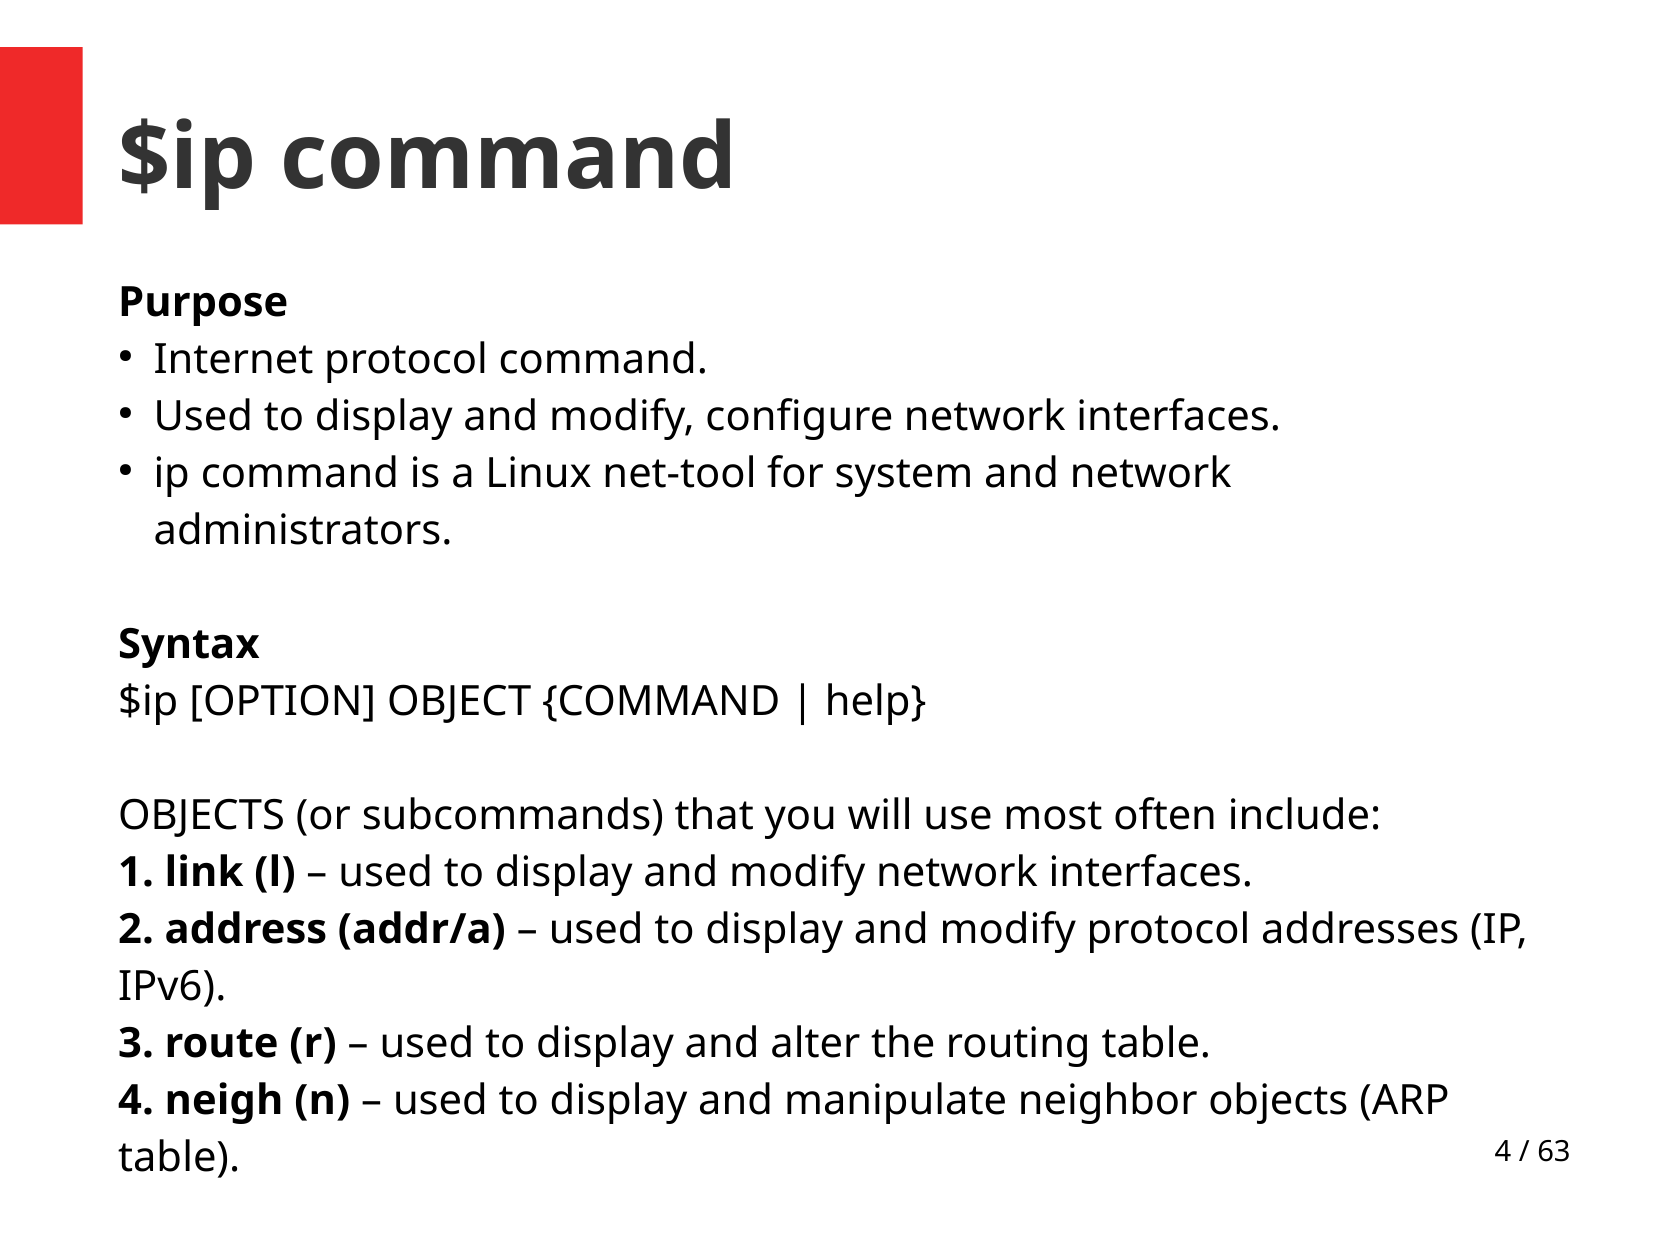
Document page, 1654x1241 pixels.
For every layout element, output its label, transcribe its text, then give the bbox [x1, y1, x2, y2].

subtitle Purpose Internet protocol command. Used to display and modify, configure network interfaces. ip command is a Linux net-tool for system and network administrators. Syntax $ip [OPTION] OBJECT {COMMAND | help} OBJECTS (or subcommands) that you will use most often include: 1. link (l) – used to display and modify network interfaces. 2. address (addr/a) – used to display and modify protocol addresses (IP, IPv6). 3. route (r) – used to display and alter the routing table. 4. neigh (n) – used to display and manipulate neighbor objects (ARP table). [118, 271, 1536, 1074]
title $ip command [118, 49, 1571, 257]
